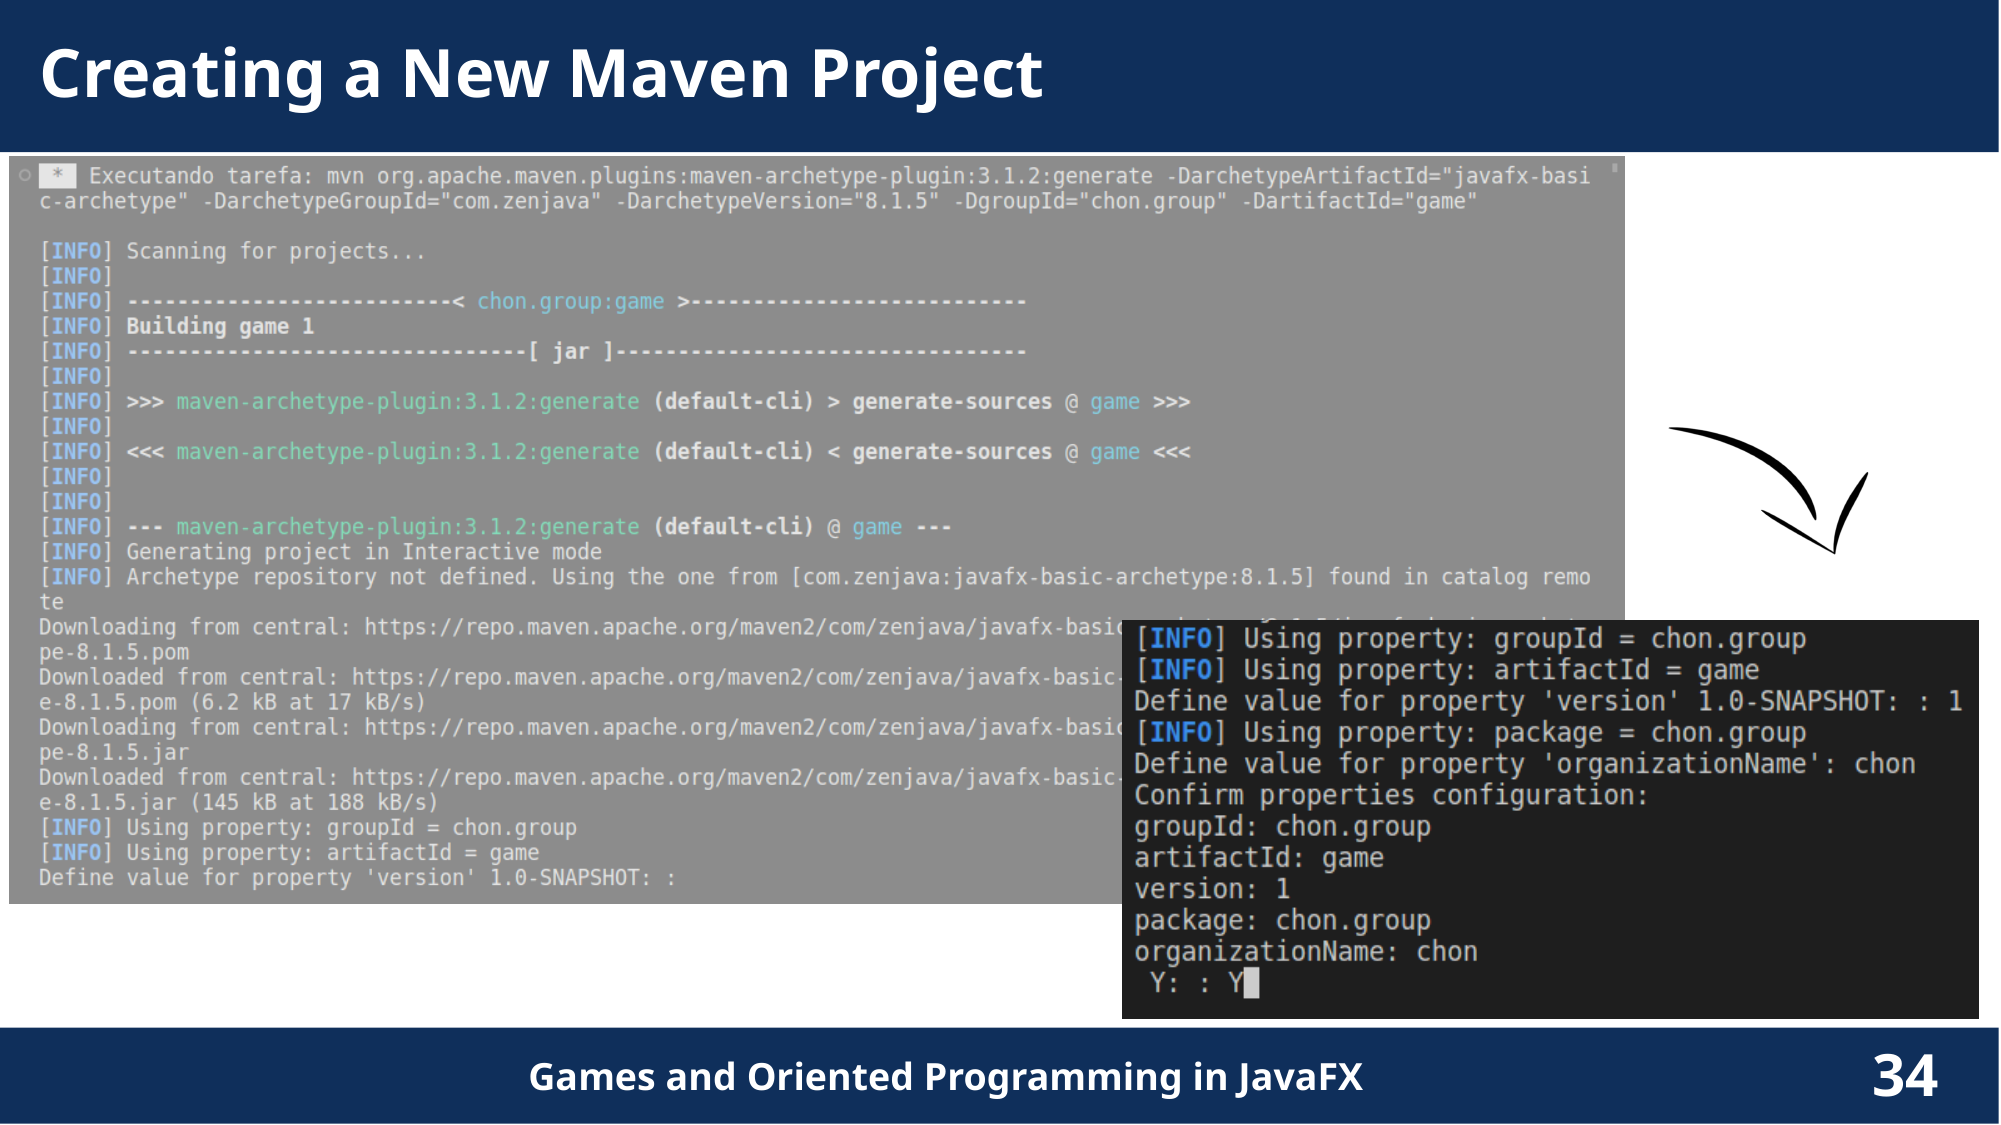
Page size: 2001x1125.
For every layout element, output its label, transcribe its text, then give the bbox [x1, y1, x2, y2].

text_box Creating a New Maven Project [25, 23, 1999, 119]
picture [1667, 354, 1890, 566]
picture [9, 156, 1979, 1019]
